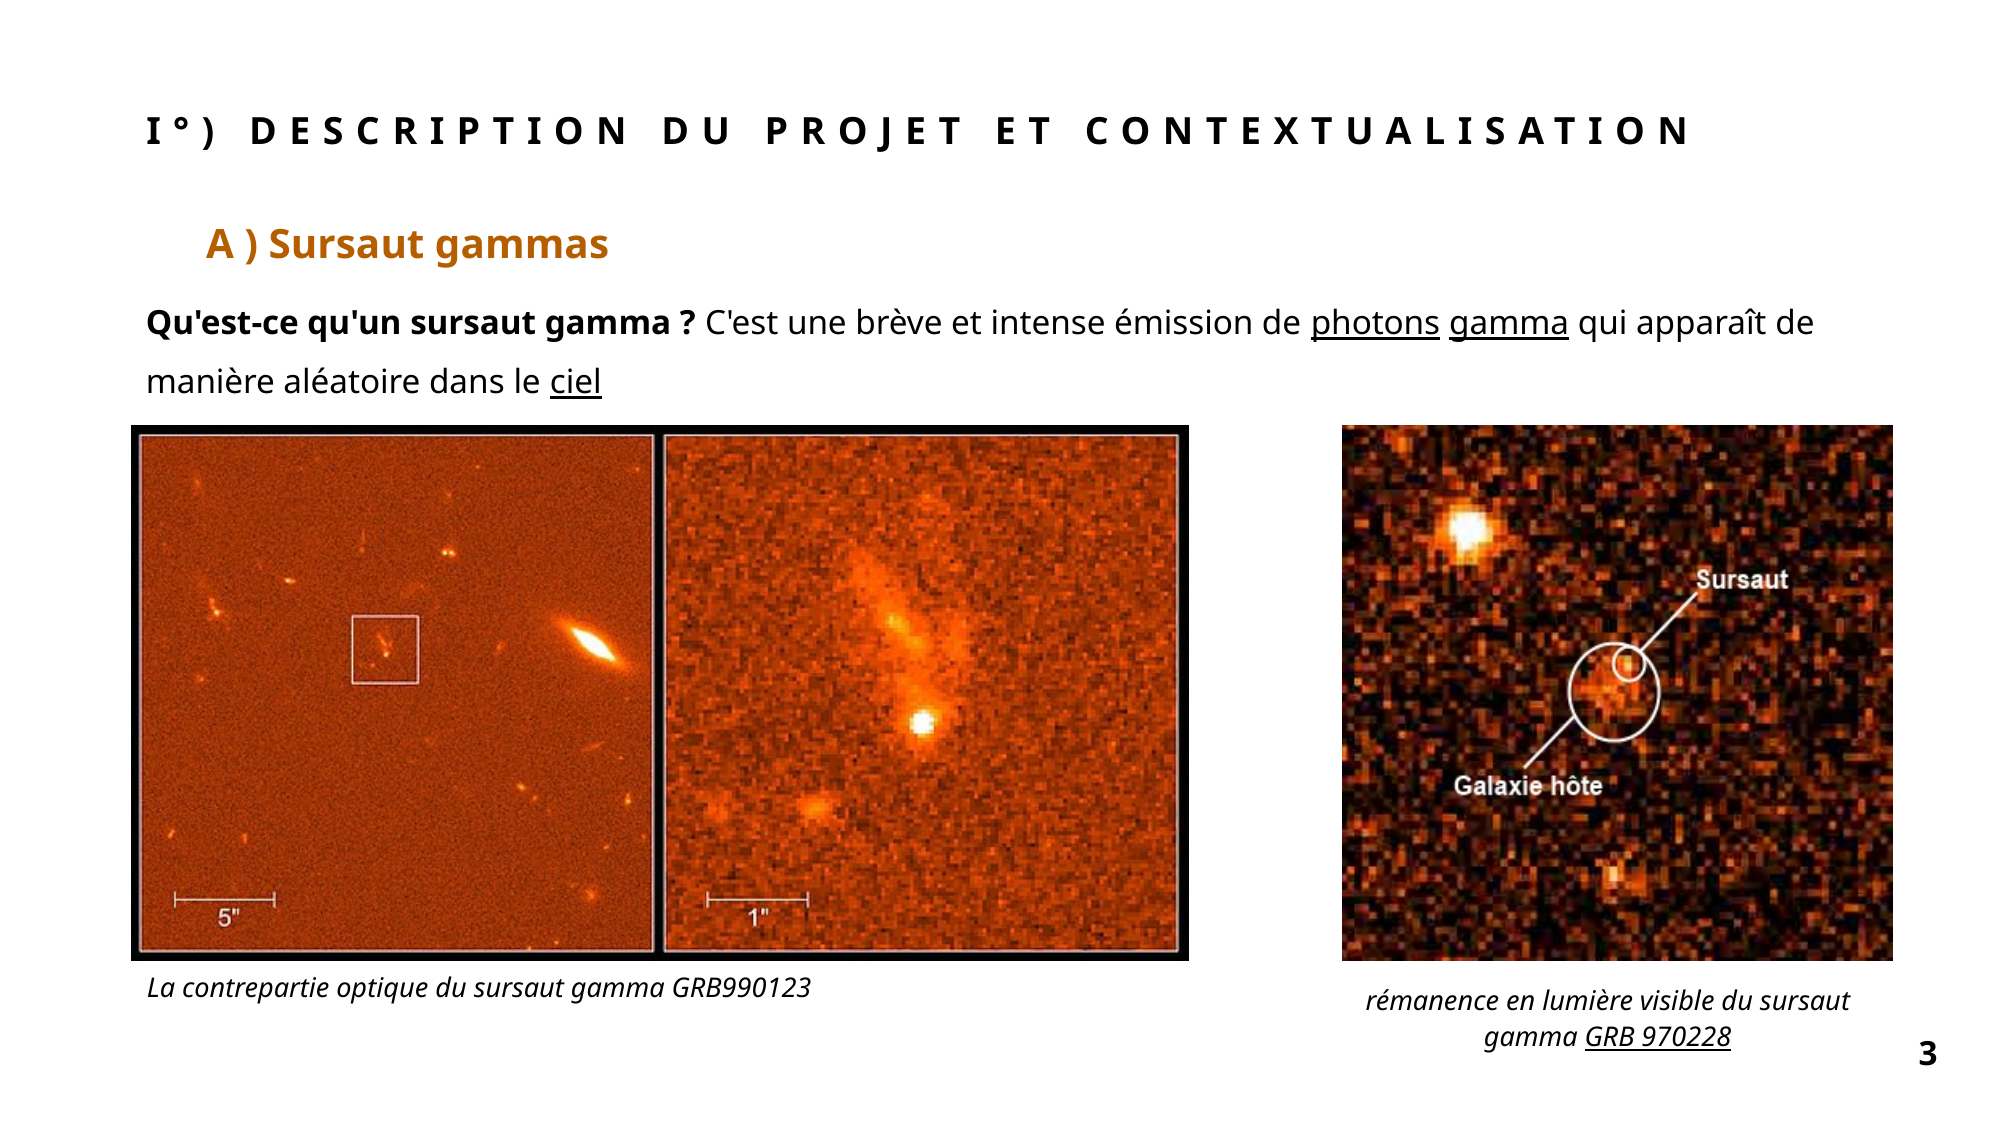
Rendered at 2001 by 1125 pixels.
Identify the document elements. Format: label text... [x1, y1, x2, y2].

list A ) Sursaut gammas [191, 195, 631, 280]
text_box <numéro> [1876, 1019, 1980, 1090]
text_box Qu'est-ce qu'un sursaut gamma ? C'est une brève et intense émission de photons gamma qui apparaît de manière aléatoire dans le ciel [130, 280, 1857, 364]
title I°) Description du projet et contextualisation [131, 19, 1816, 160]
text_box rémanence en lumière visible du sursaut gamma GRB 970228 [1322, 972, 1894, 1028]
picture [131, 425, 1189, 959]
text_box La contrepartie optique du sursaut gamma GRB990123 [131, 959, 1207, 1013]
picture [1342, 425, 1893, 961]
